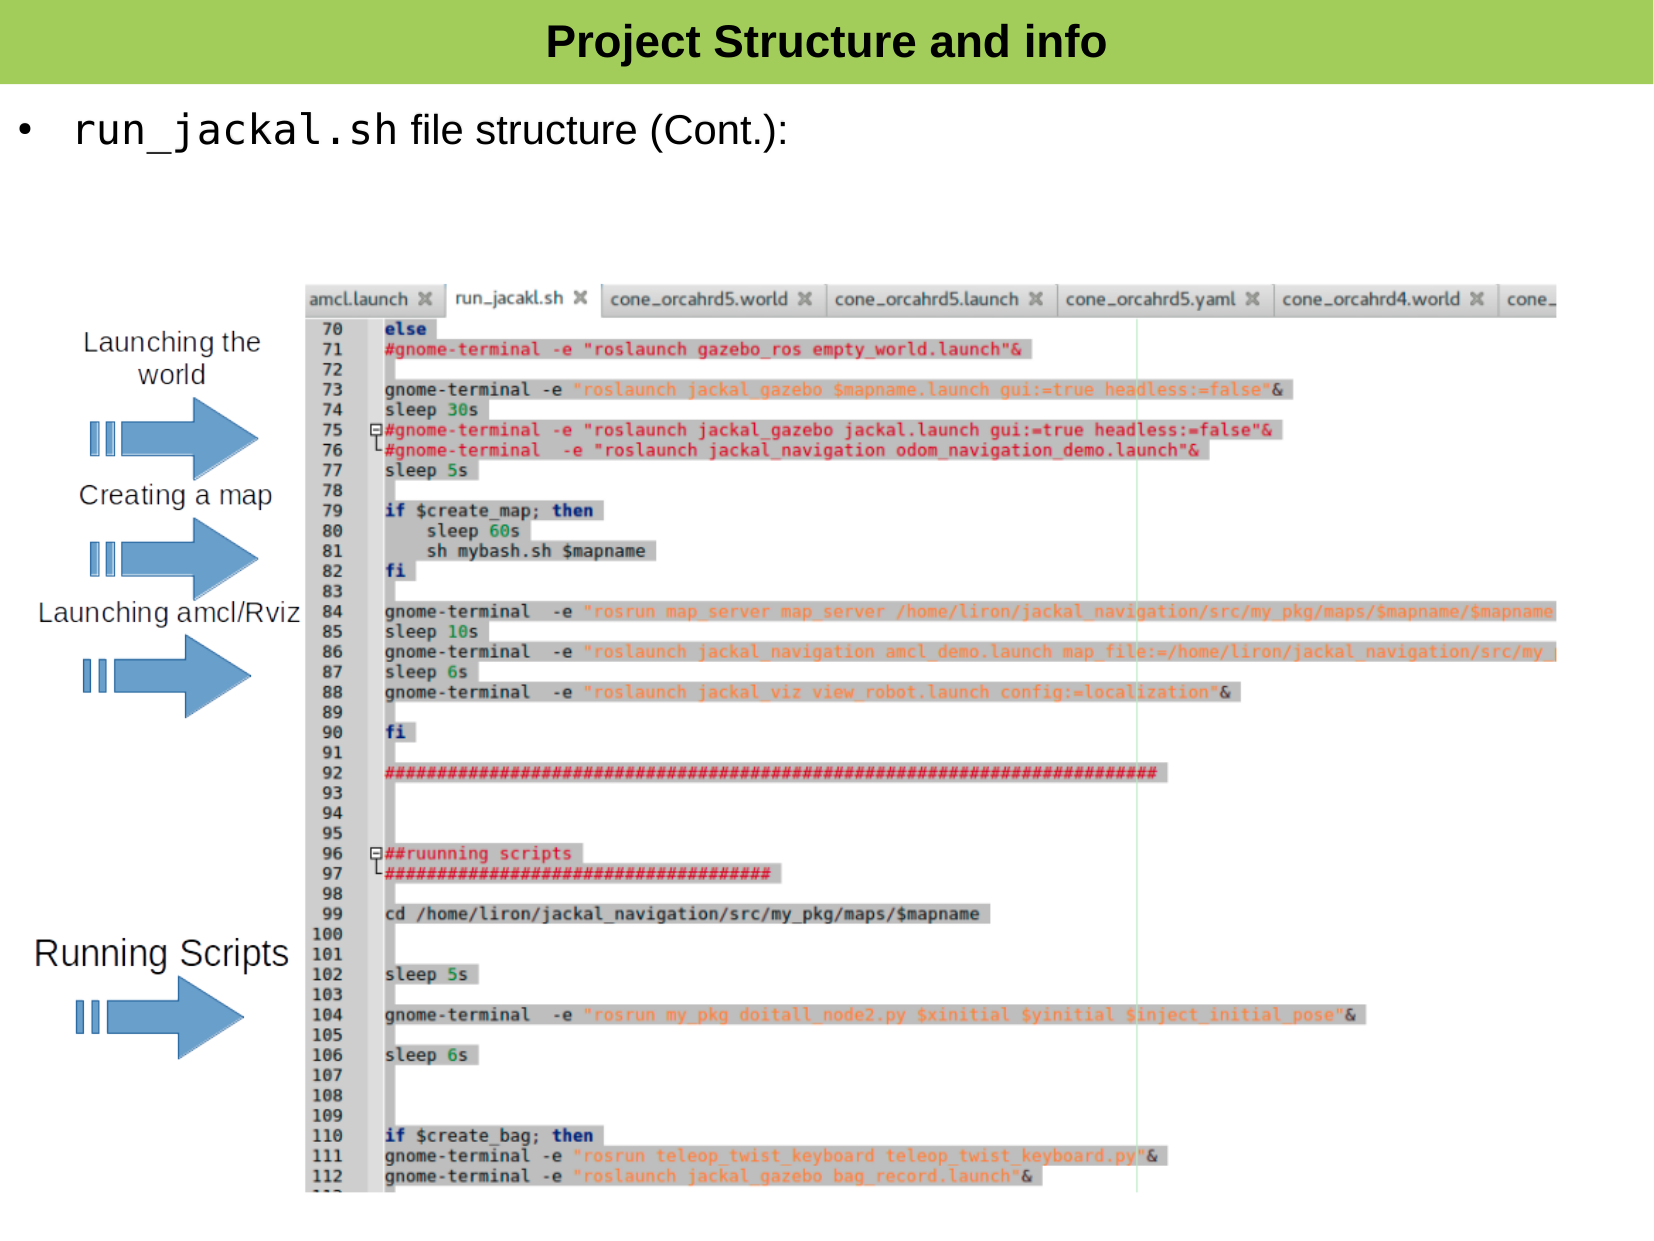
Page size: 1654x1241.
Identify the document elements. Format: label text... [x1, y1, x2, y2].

list run_jackal.sh file structure (Cont.): [0, 105, 1654, 1231]
picture [32, 209, 1622, 1241]
title Project Structure and info [0, 0, 1654, 85]
